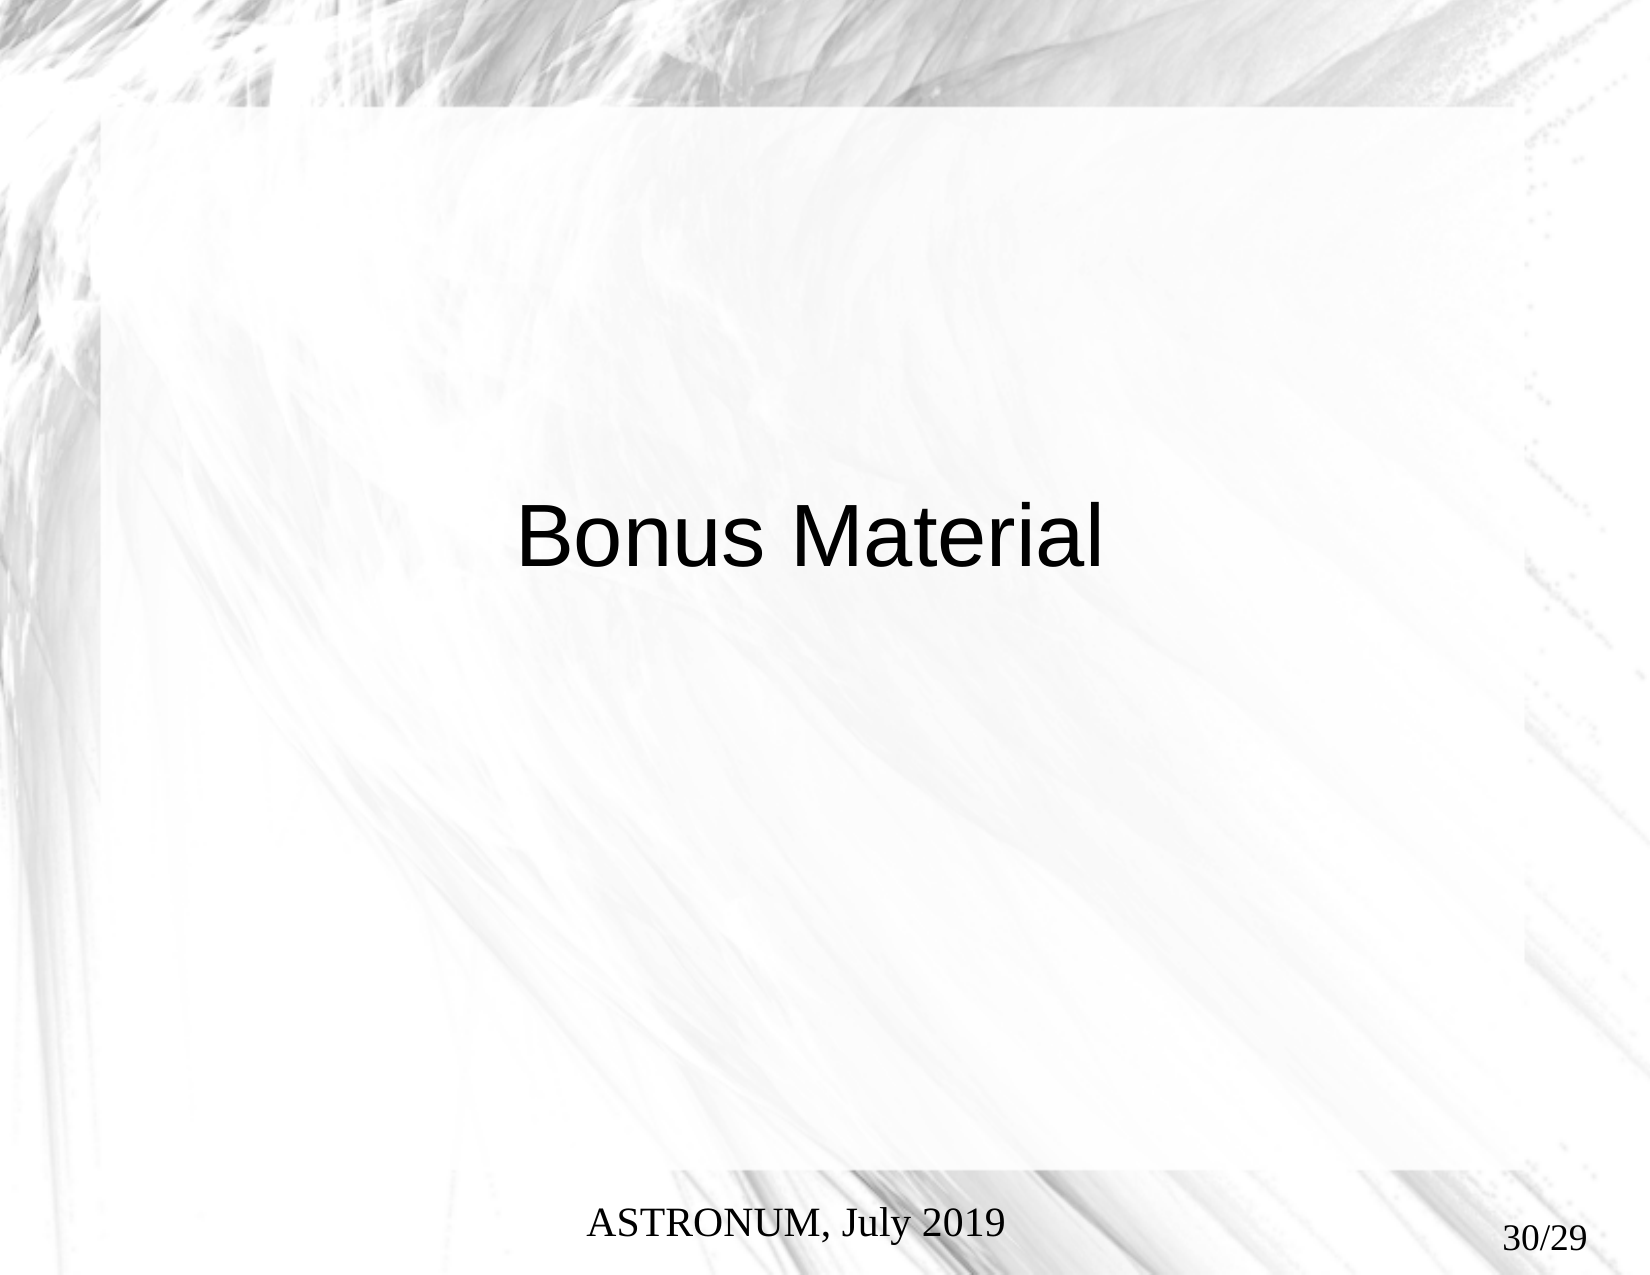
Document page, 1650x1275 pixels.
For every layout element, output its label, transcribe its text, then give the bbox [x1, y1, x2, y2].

picture [0, 0, 1650, 1275]
title Bonus Material [117, 449, 1503, 623]
